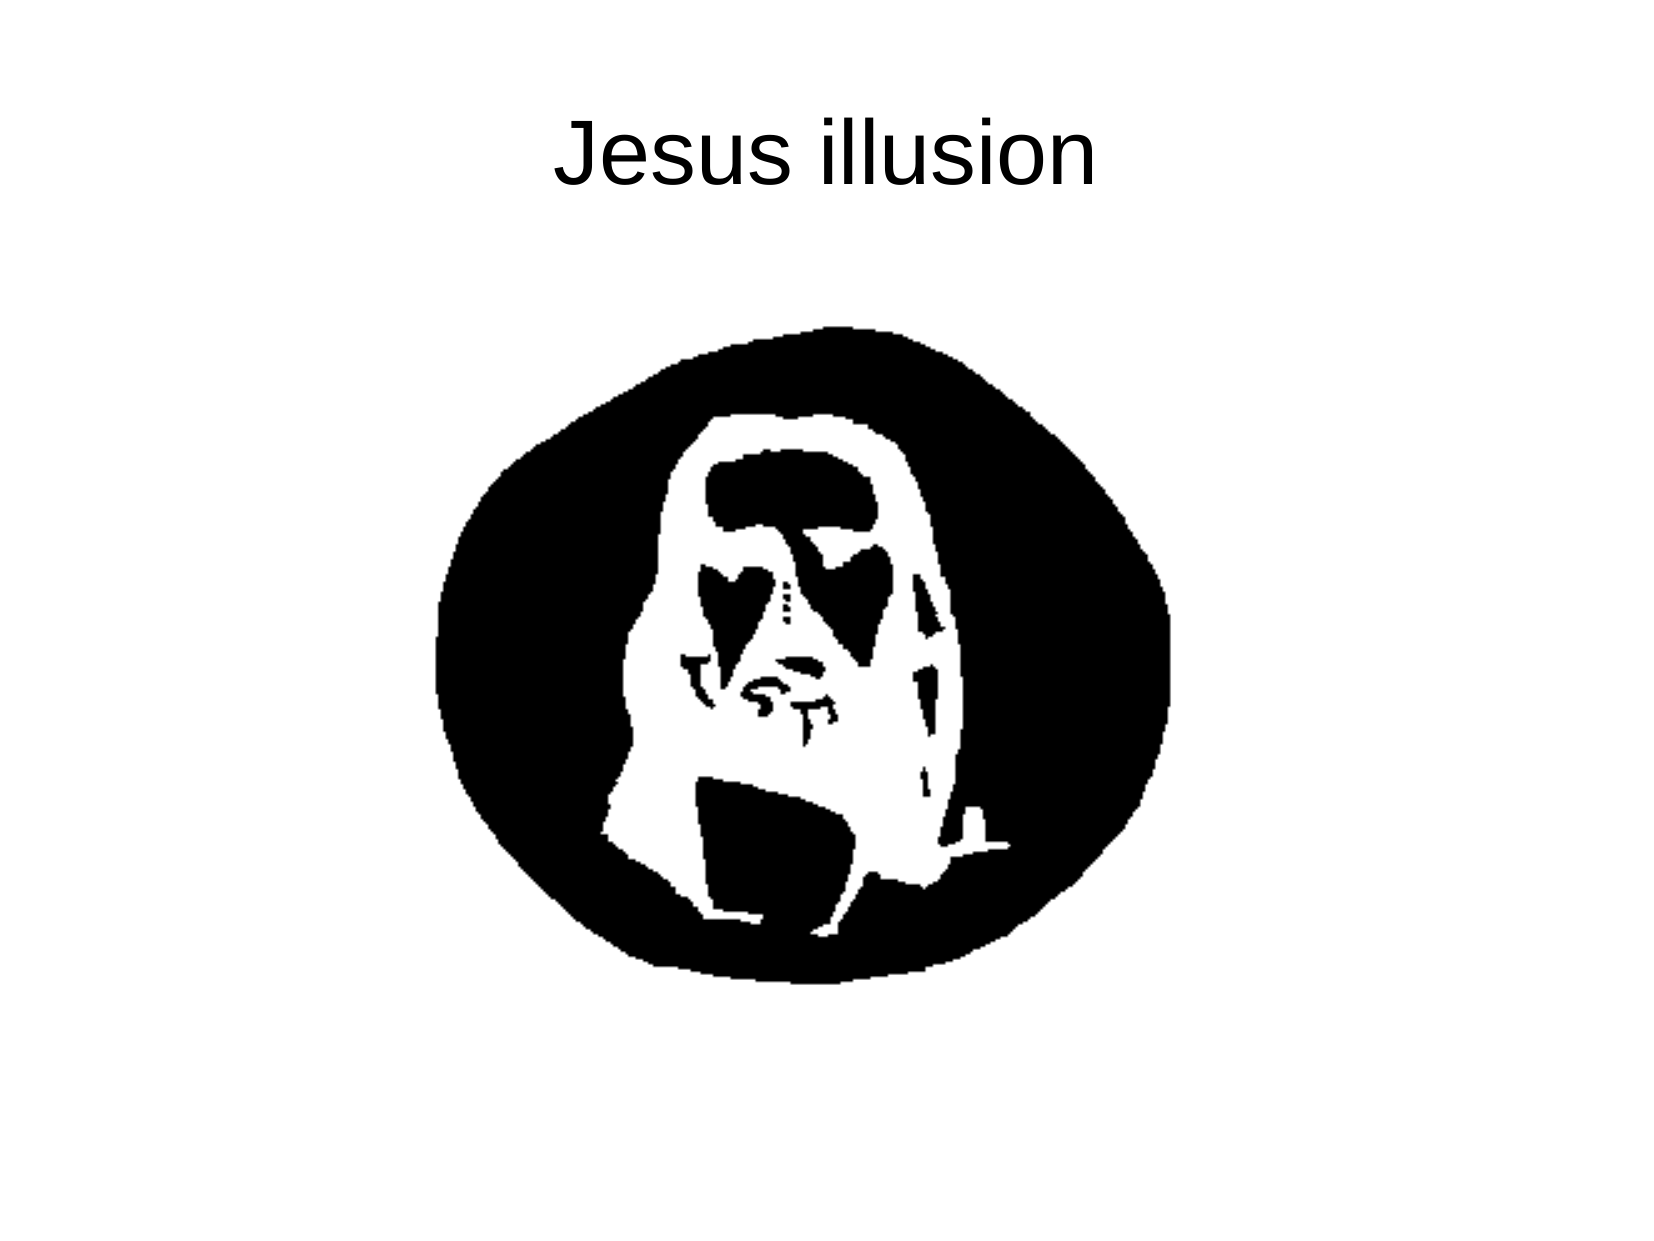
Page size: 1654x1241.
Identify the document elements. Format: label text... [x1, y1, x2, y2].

title Jesus illusion [82, 49, 1571, 257]
picture [409, 290, 1211, 1010]
